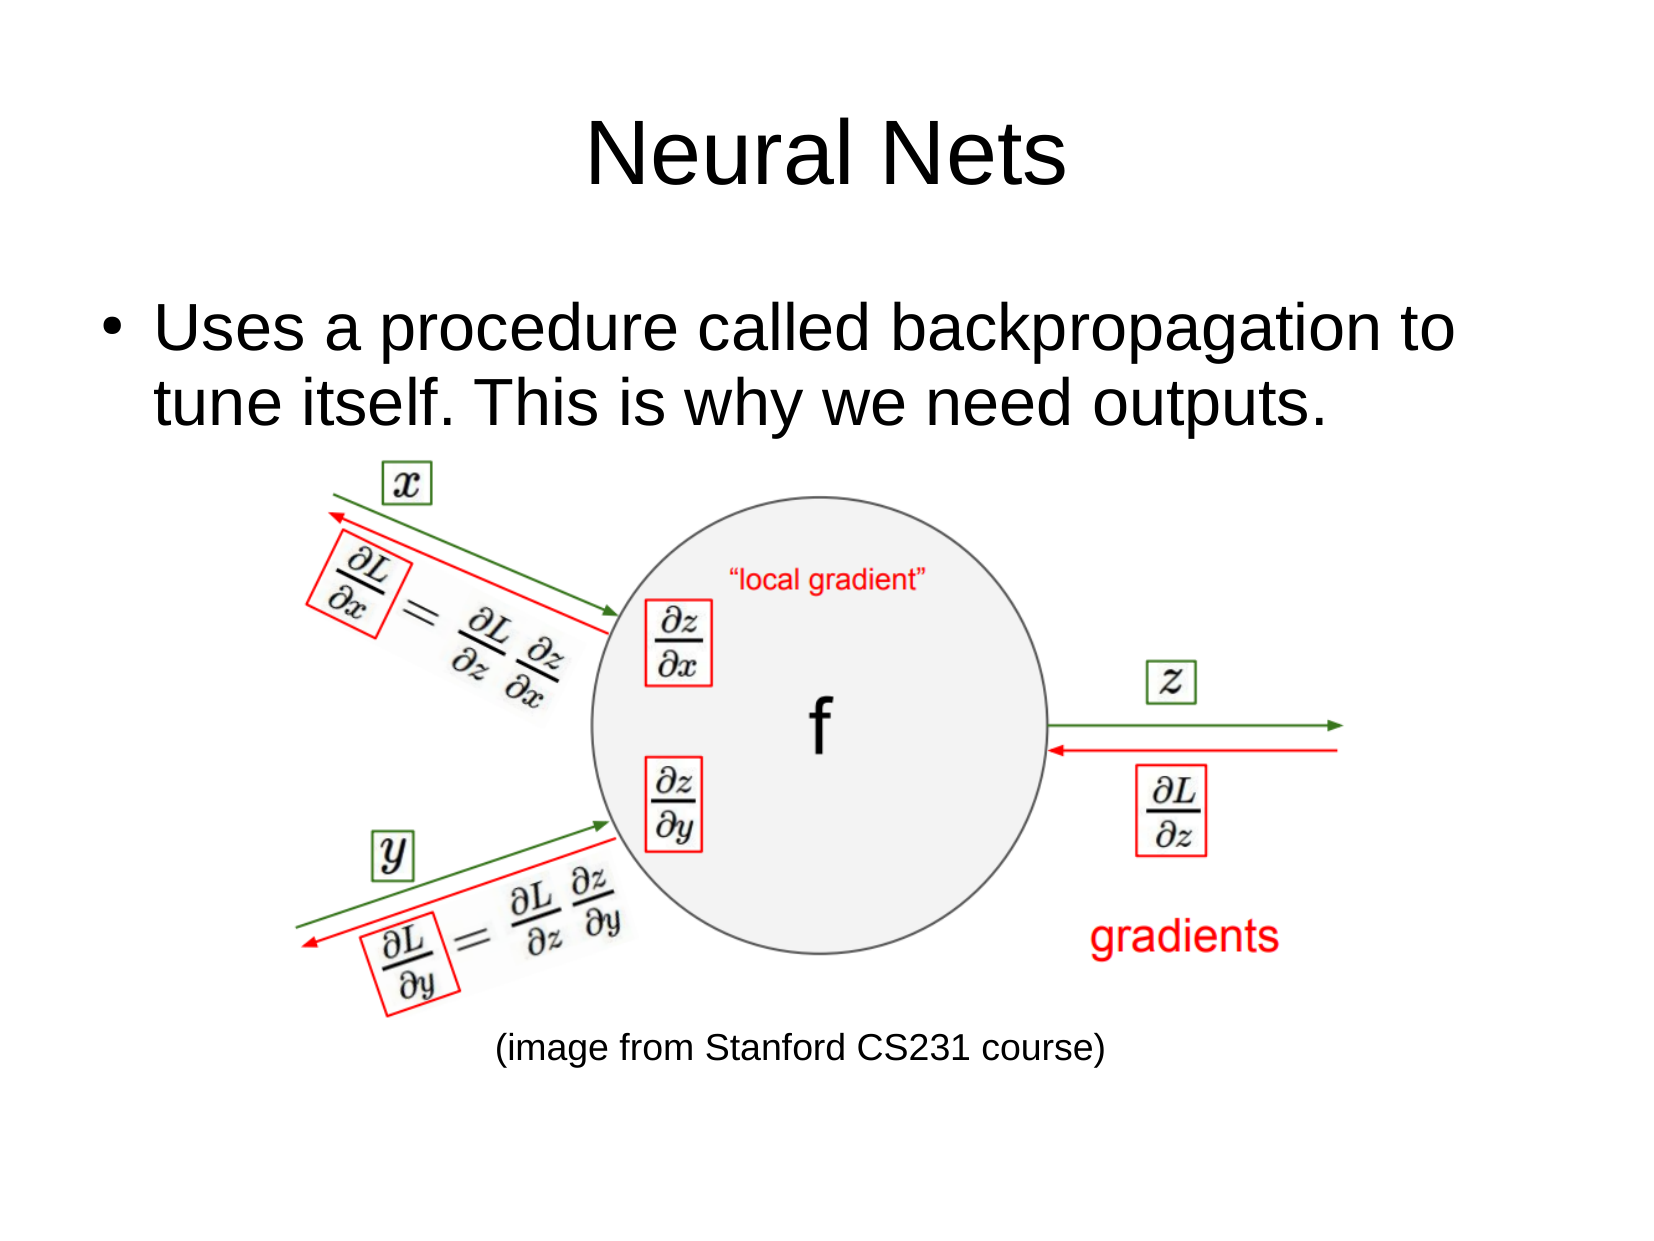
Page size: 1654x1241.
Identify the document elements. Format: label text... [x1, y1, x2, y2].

text_box (image from Stanford CS231 course) [480, 1019, 1156, 1076]
title Neural Nets [82, 49, 1571, 257]
list Uses a procedure called backpropagation to tune itself. This is why we need outputs. [82, 290, 1571, 1010]
picture [285, 449, 1366, 1020]
